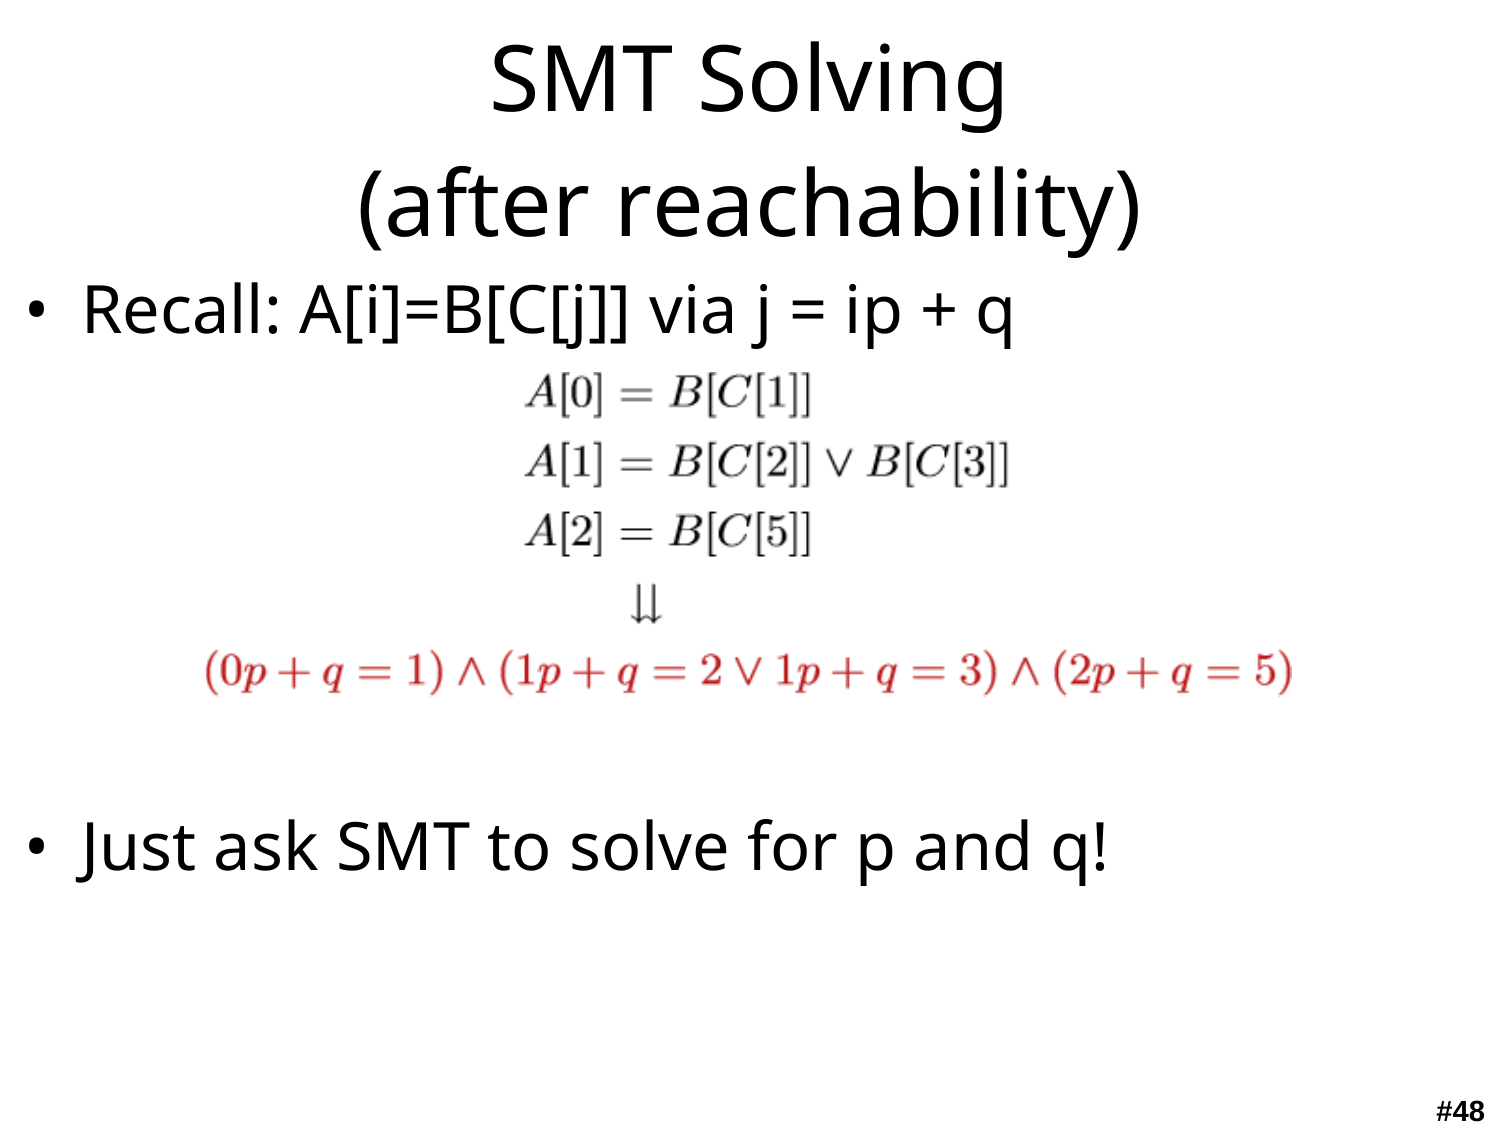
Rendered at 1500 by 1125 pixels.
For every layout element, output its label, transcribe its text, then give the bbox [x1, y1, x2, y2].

list Recall: A[i]=B[C[j]] via j = ip + q Just ask SMT to solve for p and q! [24, 262, 1476, 1101]
title SMT Solving (after reachability) [24, 32, 1476, 246]
picture [206, 372, 1292, 697]
